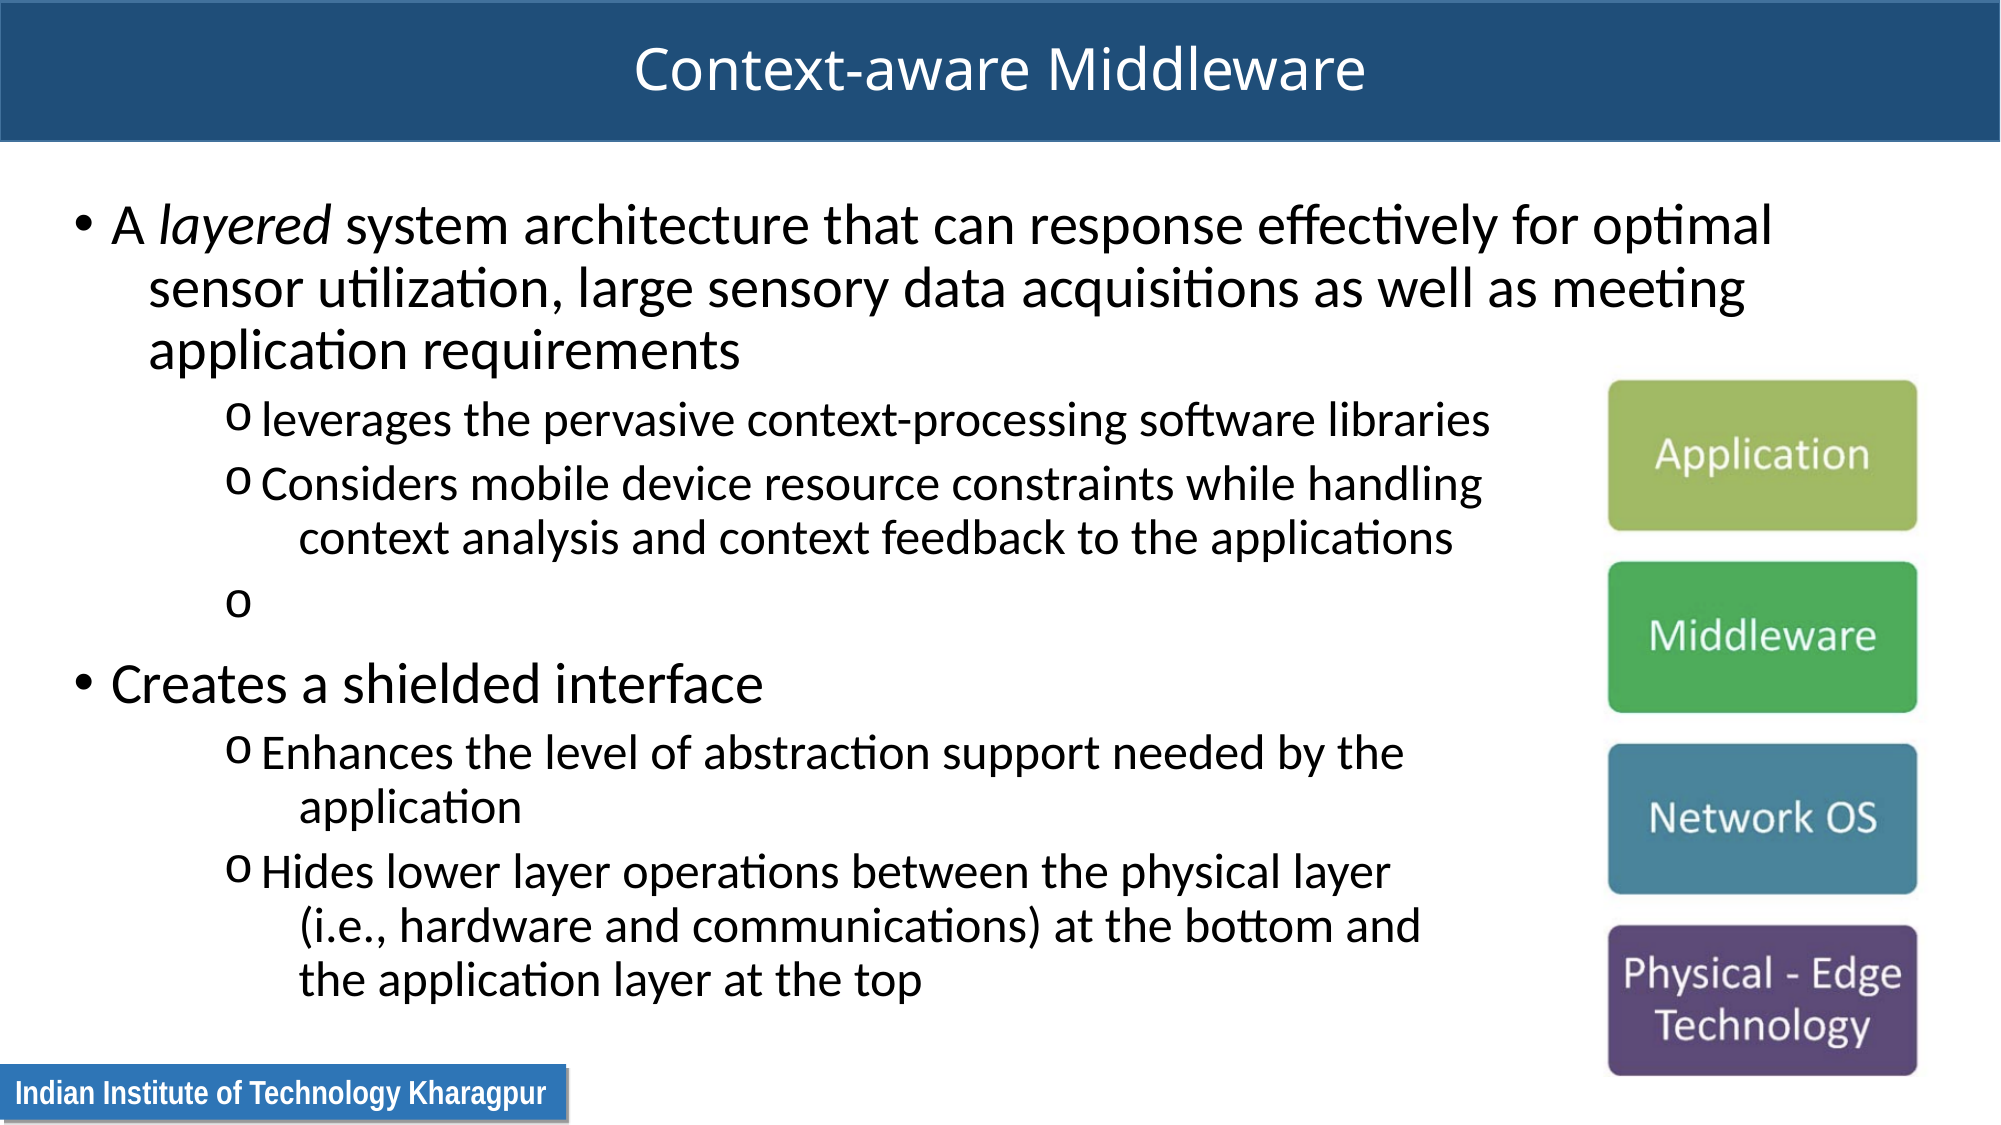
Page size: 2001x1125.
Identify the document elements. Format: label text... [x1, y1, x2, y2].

picture [1569, 358, 1955, 1099]
list A layered system architecture that can response effectively for optimal sensor utilization, large sensory data acquisitions as well as meeting application requirements leverages the pervasive context-processing software libraries Considers mobile device resource constraints while handling context analysis and context feedback to the applications Creates a shielded interface Enhances the level of abstraction support needed by the application Hides lower layer operations between the physical layer (i.e., hardware and communications) at the bottom and the application layer at the top [58, 186, 1954, 1065]
title Context-aware Middleware [0, 1, 2000, 141]
